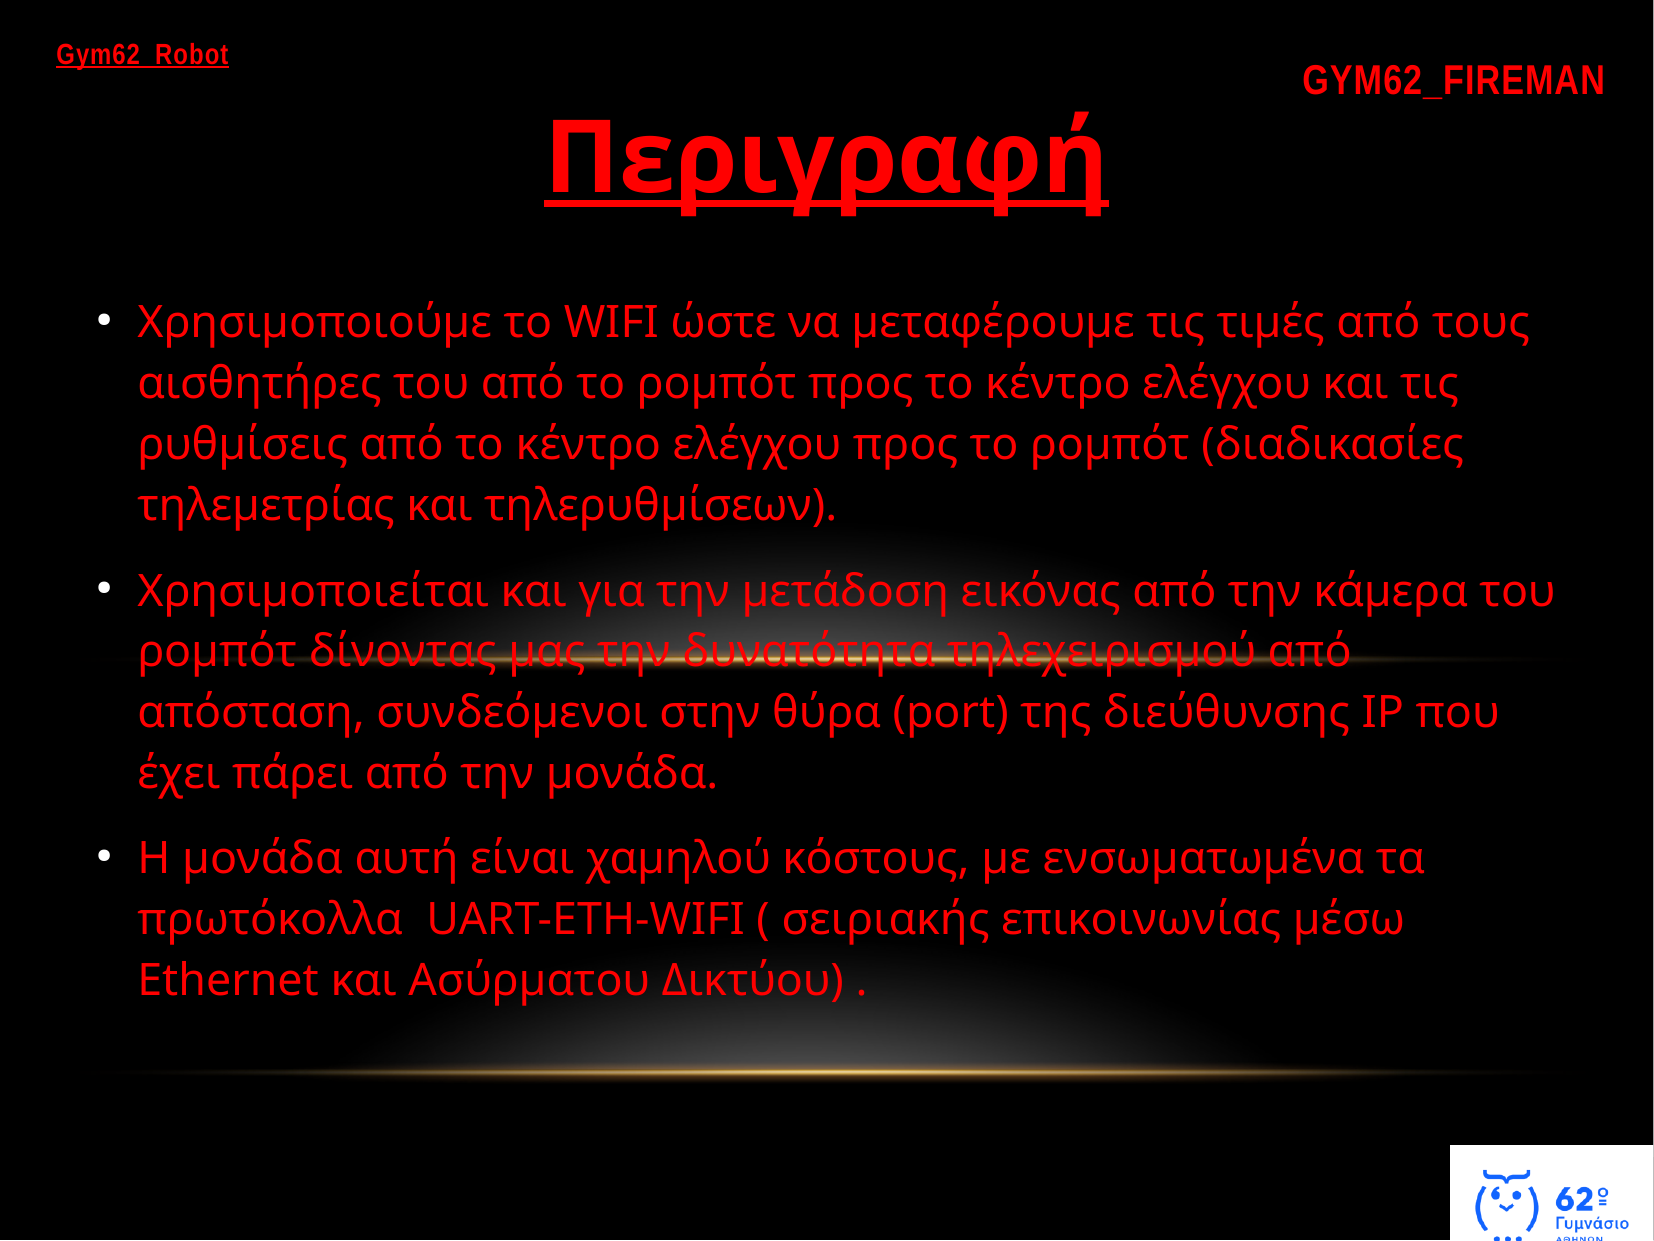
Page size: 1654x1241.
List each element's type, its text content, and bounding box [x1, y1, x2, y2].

text_box Gym62_Robot [30, 30, 256, 112]
picture [0, 0, 1654, 1241]
text_box Gym62_FireMan [1260, 20, 1647, 111]
list Χρησιμοποιούμε το WIFI ώστε να μεταφέρουμε τις τιμές από τους αισθητήρες του από το ρομπότ προς το κέντρο ελέγχου και τις ρυθμίσεις από το κέντρο ελέγχου προς το ρομπότ (διαδικασίες τηλεμετρίας και τηλερυθμίσεων). Χρησιμοποιείται και για την μετάδοση εικόνας από την κάμερα του ρομπότ δίνοντας μας την δυνατότητα τηλεχειρισμού από απόσταση, συνδεόμενοι στην θύρα (port) της διεύθυνσης IP που έχει πάρει από την μονάδα. Η μονάδα αυτή είναι χαμηλού κόστους, με ενσωματωμένα τα πρωτόκολλα UART-ETH-WIFI ( σειριακής επικοινωνίας μέσω Ethernet και Ασύρματου Δικτύου) . [82, 290, 1571, 1010]
title Περιγραφή [110, 49, 1544, 257]
